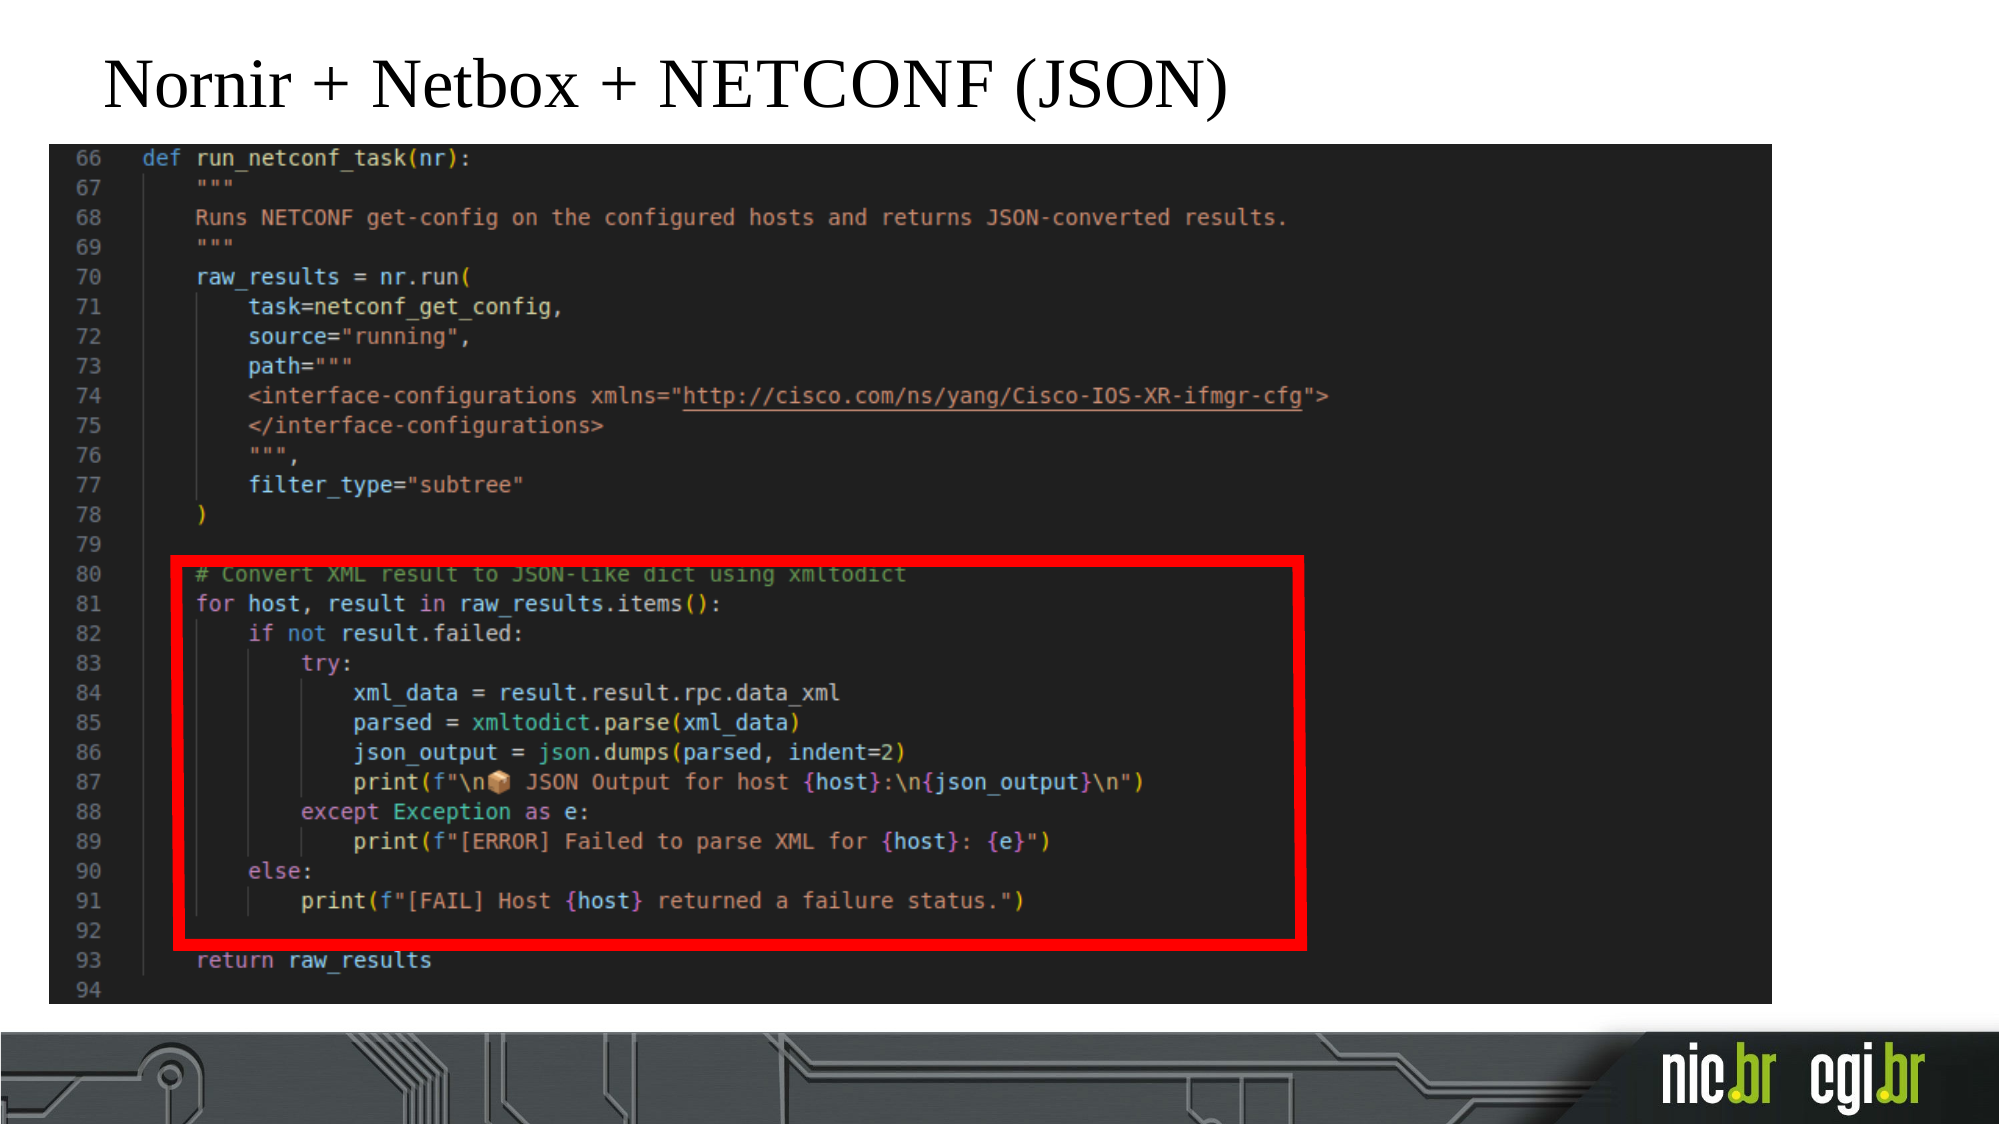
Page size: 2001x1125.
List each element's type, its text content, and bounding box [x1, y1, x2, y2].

text_box [176, 561, 1302, 945]
title Nornir + Netbox + NETCONF (JSON) [78, 36, 1923, 122]
picture [0, 0, 1999, 1124]
